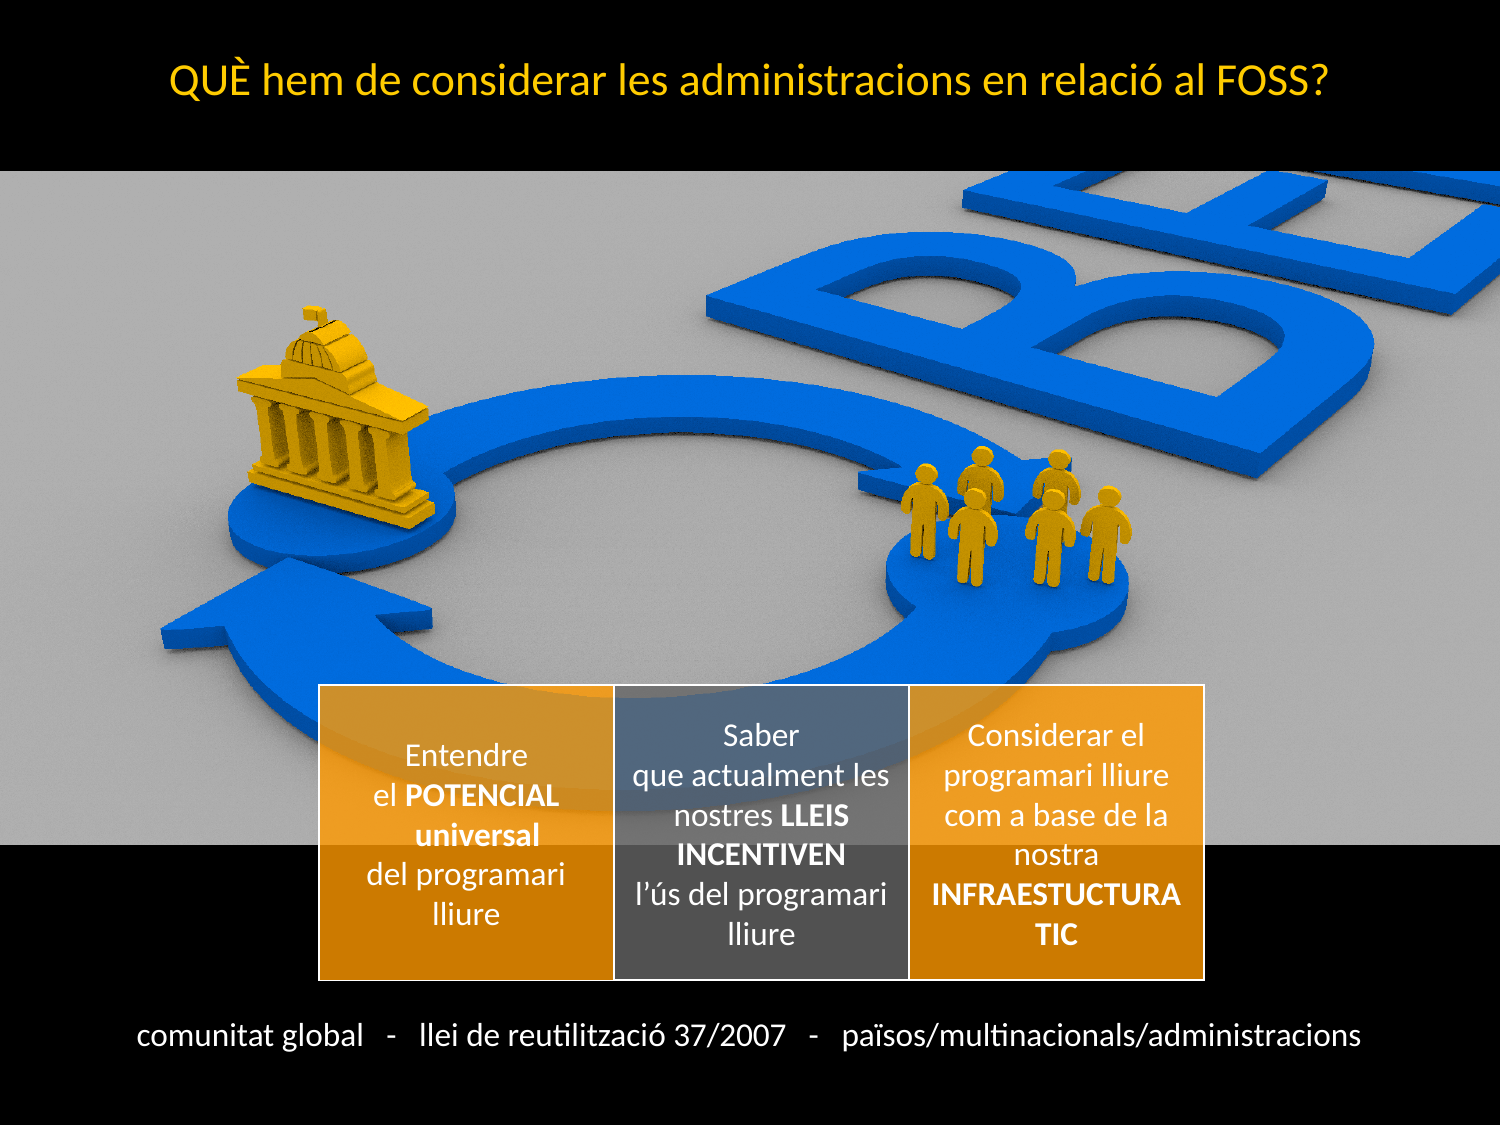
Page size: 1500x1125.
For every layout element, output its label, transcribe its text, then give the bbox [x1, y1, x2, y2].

text_box comunitat global - llei de reutilització 37/2007 - països/multinacionals/administracions [0, 1014, 1500, 1087]
text_box Saber que actualment les nostres LLEIS INCENTIVEN l’ús del programari lliure [613, 705, 908, 961]
text_box [318, 684, 1205, 725]
text_box QUÈ hem de considerar les administracions en relació al FOSS? [0, 53, 1500, 136]
text_box [318, 941, 1205, 981]
text_box Entendre el POTENCIAL universal del programari lliure [318, 725, 614, 941]
picture [0, 171, 1500, 845]
text_box Considerar el programari lliure com a base de la nostra INFRAESTUCTURA TIC [908, 705, 1205, 961]
